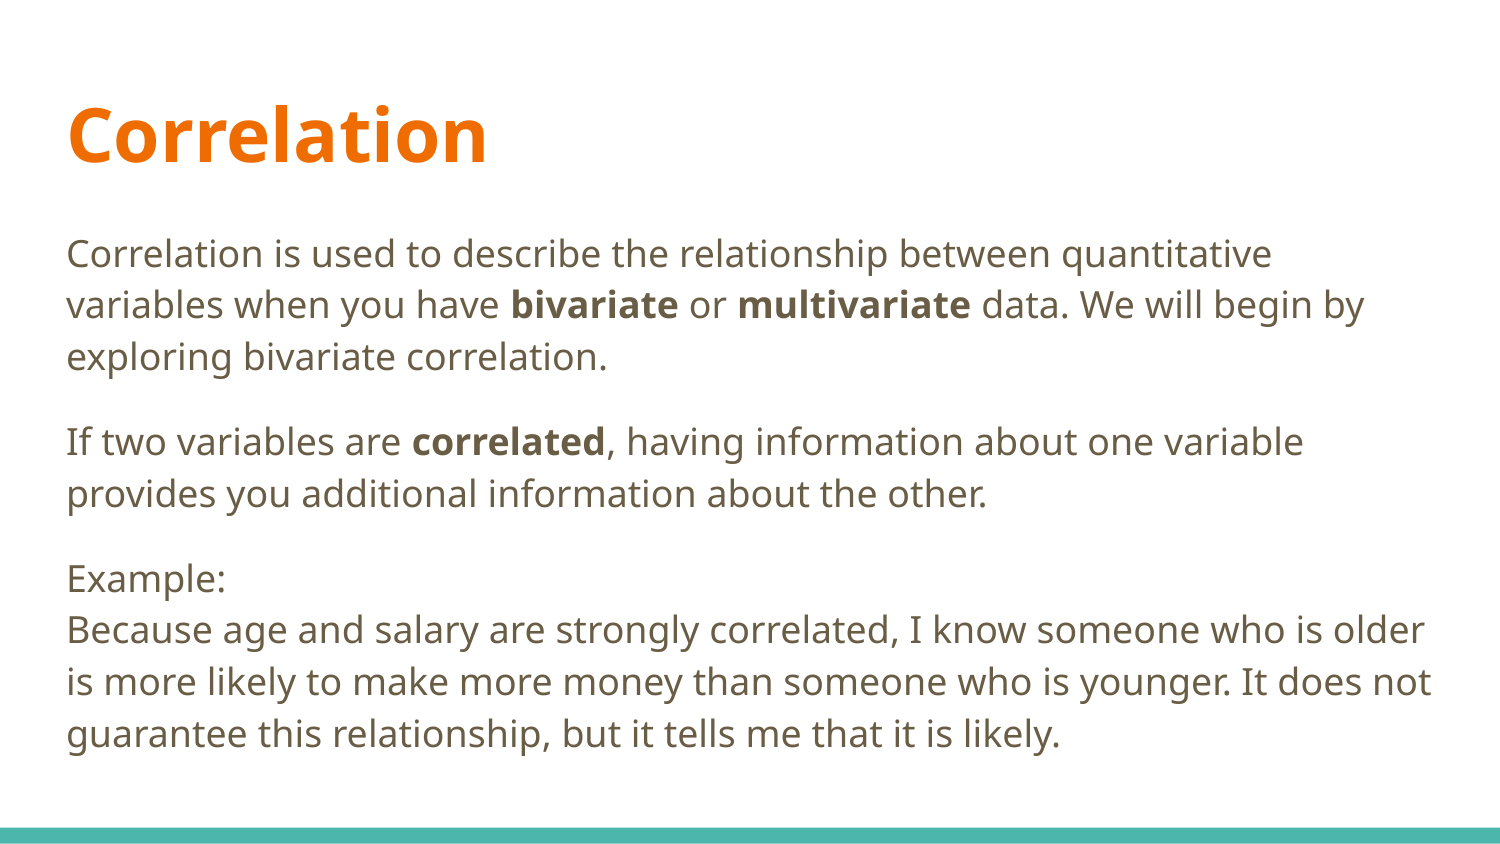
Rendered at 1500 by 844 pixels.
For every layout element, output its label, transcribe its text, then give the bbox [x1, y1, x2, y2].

list Correlation is used to describe the relationship between quantitative variables when you have bivariate or multivariate data. We will begin by exploring bivariate correlation. If two variables are correlated, having information about one variable provides you additional information about the other. Example: Because age and salary are strongly correlated, I know someone who is older is more likely to make more money than someone who is younger. It does not guarantee this relationship, but it tells me that it is likely. [51, 207, 1449, 750]
title Correlation [51, 72, 1449, 189]
